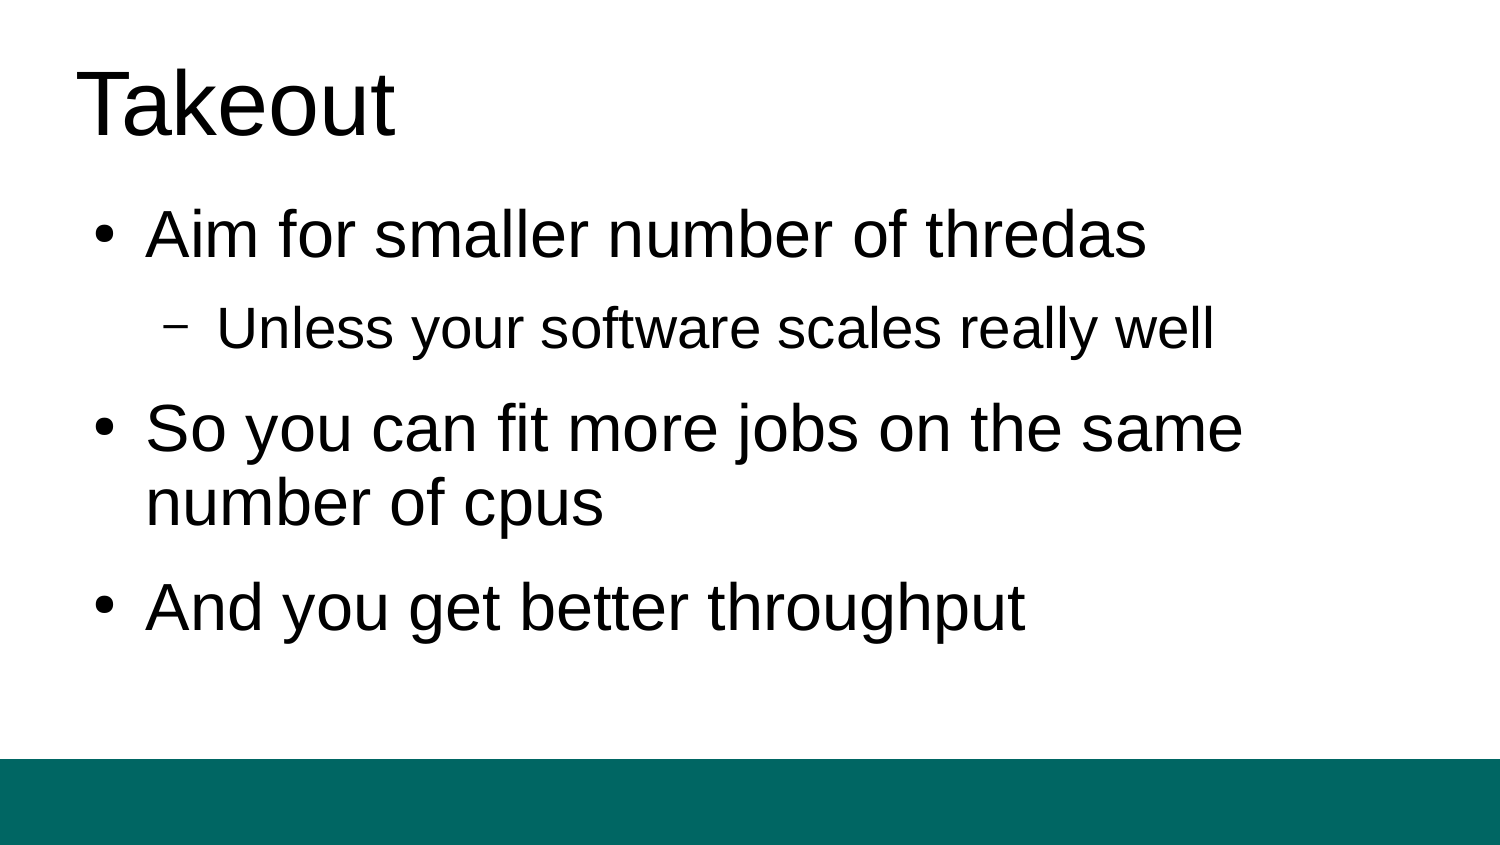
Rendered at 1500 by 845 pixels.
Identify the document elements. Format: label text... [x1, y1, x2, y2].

title Takeout [75, 33, 1425, 175]
list Aim for smaller number of thredas Unless your software scales really well So you can fit more jobs on the same number of cpus And you get better throughput [75, 197, 1425, 688]
